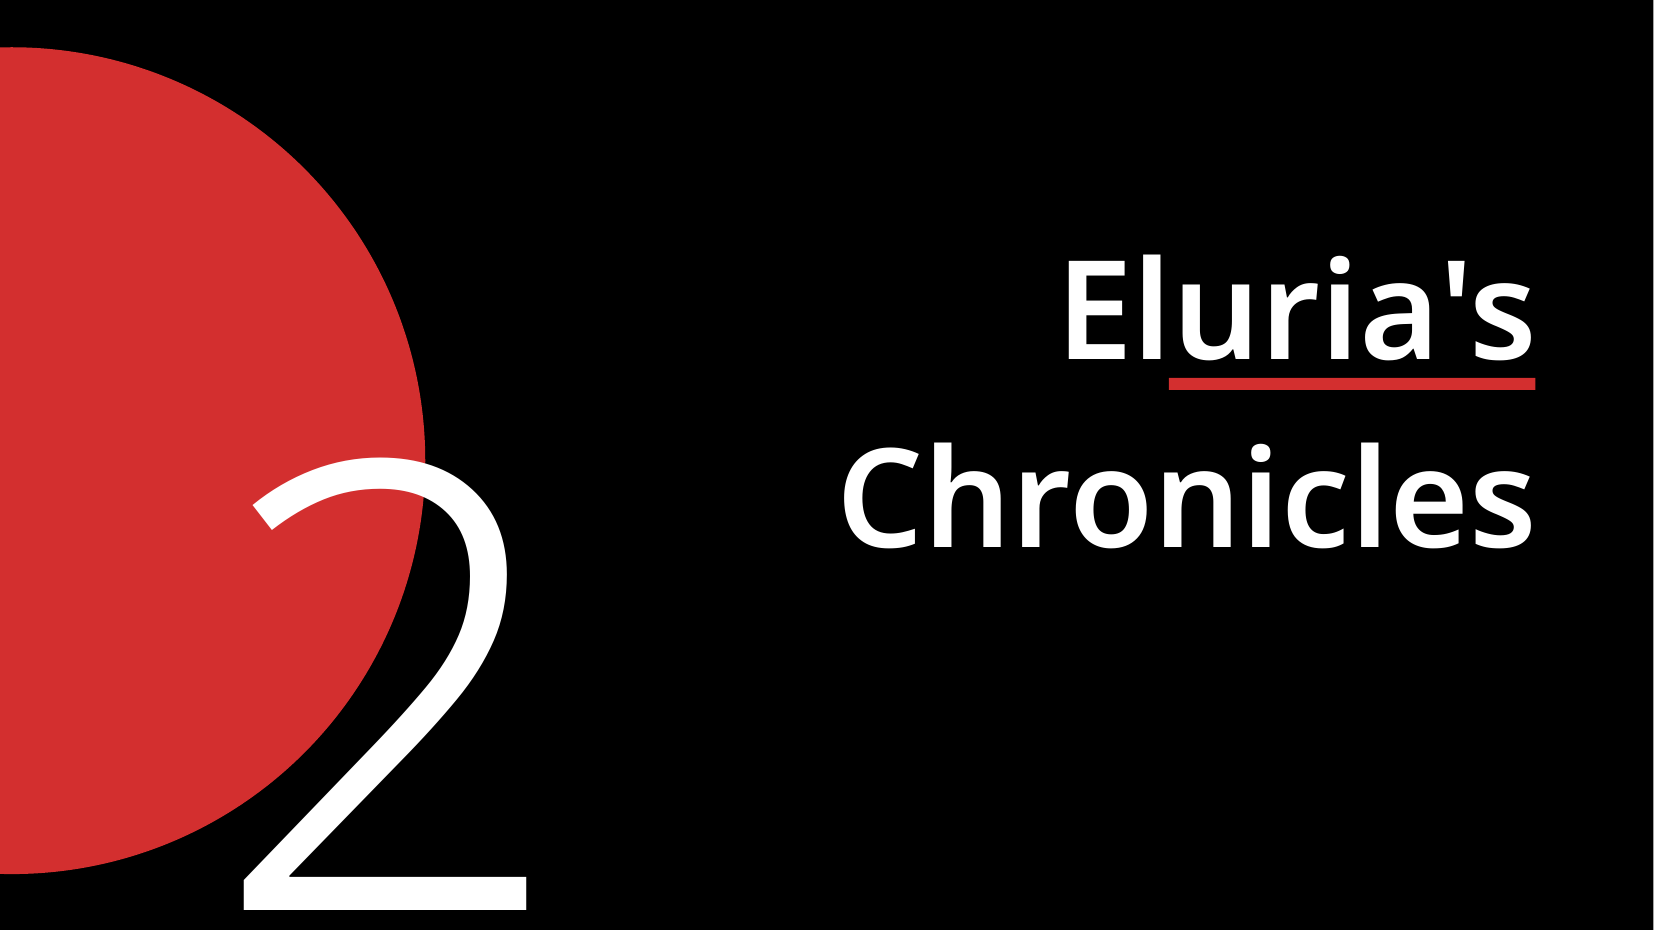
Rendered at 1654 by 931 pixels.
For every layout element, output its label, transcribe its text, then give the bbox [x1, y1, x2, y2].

text_box 2 [141, 242, 567, 931]
text_box [0, 47, 363, 875]
text_box Eluria's Chronicles [419, 212, 1538, 543]
